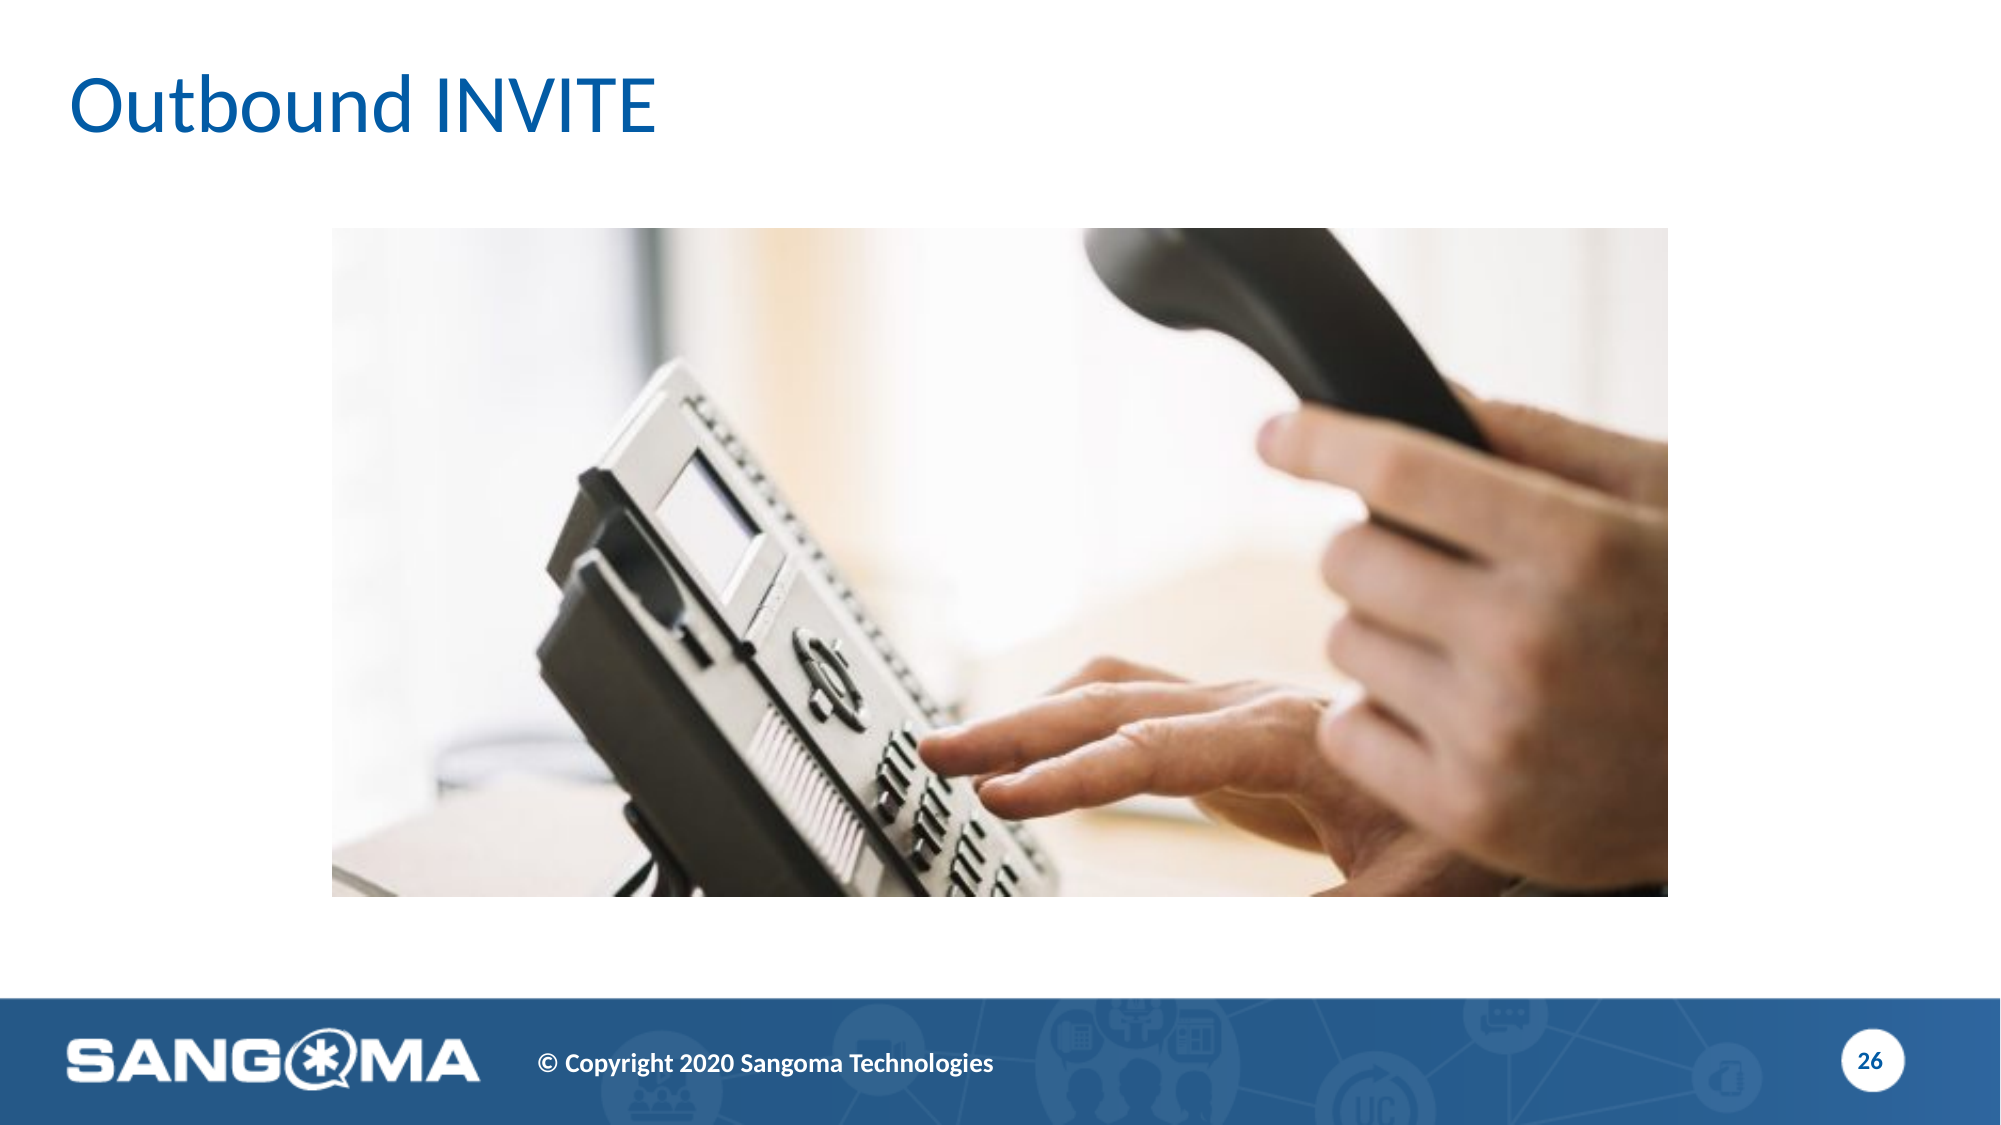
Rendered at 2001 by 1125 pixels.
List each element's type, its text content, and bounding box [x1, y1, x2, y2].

title Outbound INVITE [54, 48, 1945, 164]
picture [0, 0, 2001, 1125]
